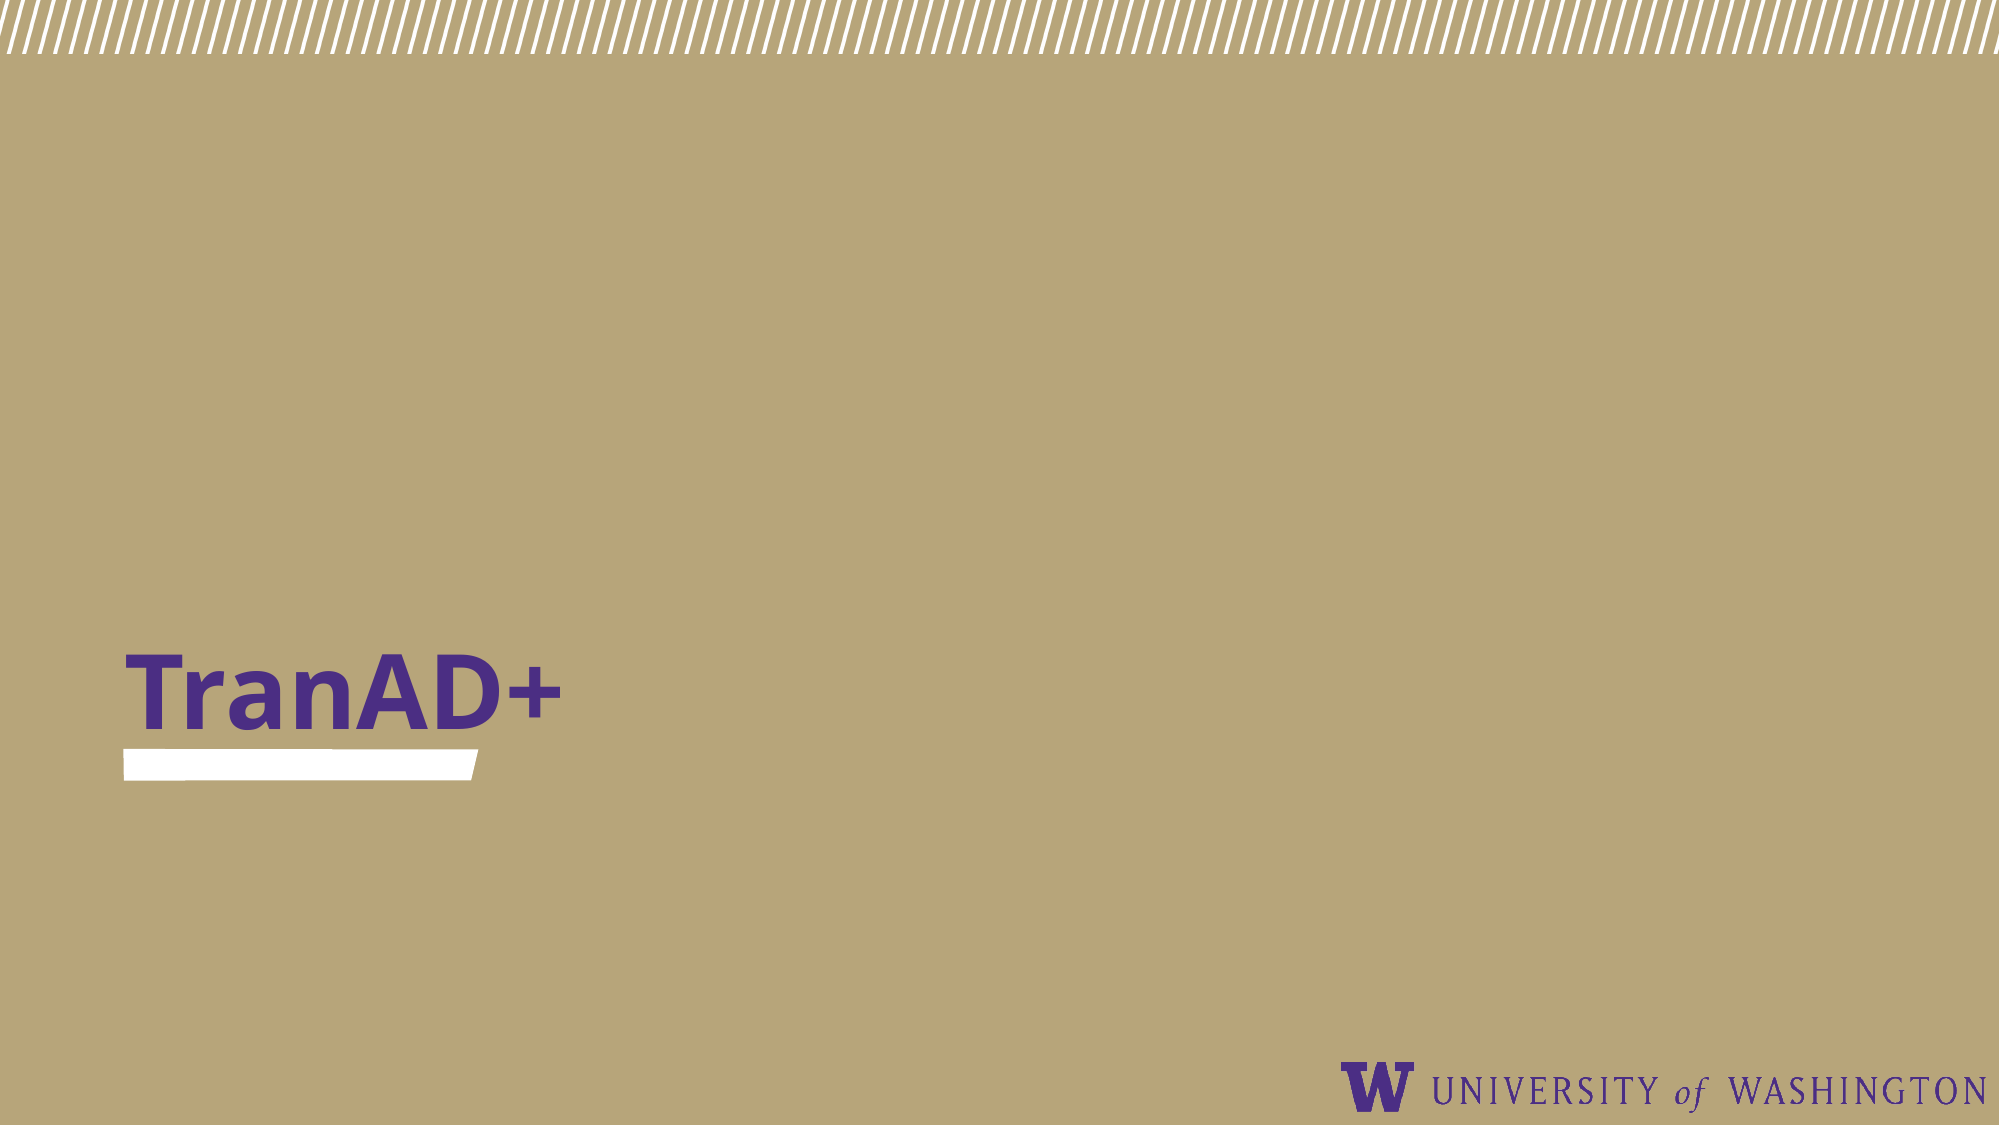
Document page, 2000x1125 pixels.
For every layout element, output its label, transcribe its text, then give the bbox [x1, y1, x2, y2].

title TranAD+ [124, 112, 1925, 751]
